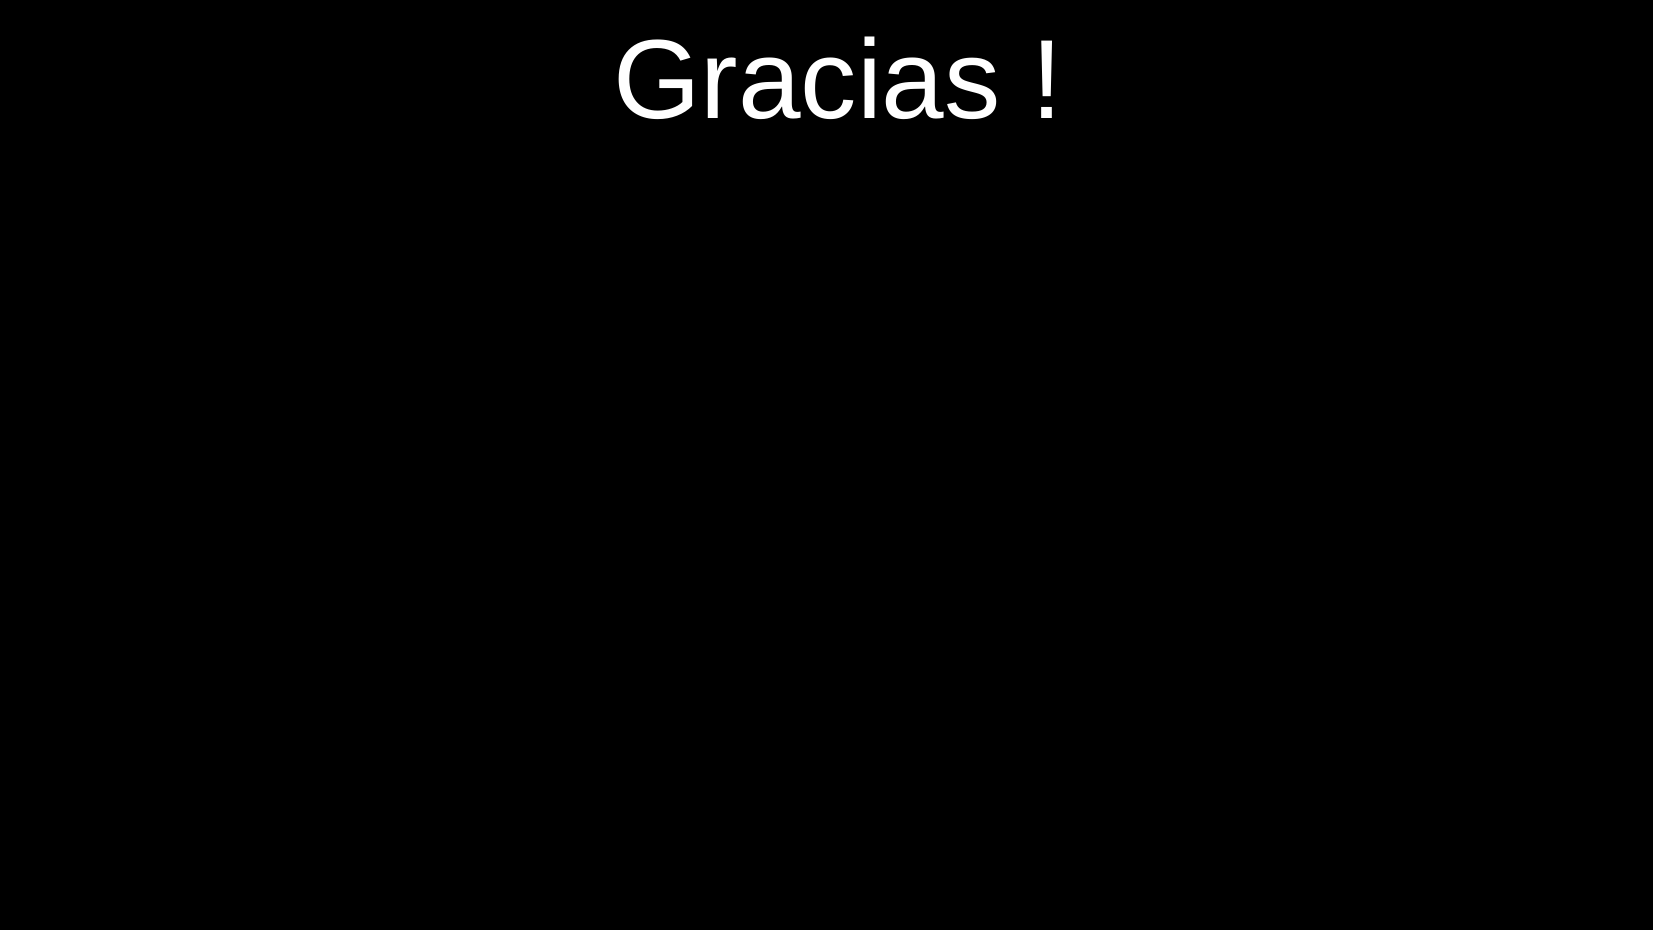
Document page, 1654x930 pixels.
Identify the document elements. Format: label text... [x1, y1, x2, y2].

text_box Gracias ! [94, 0, 1583, 151]
